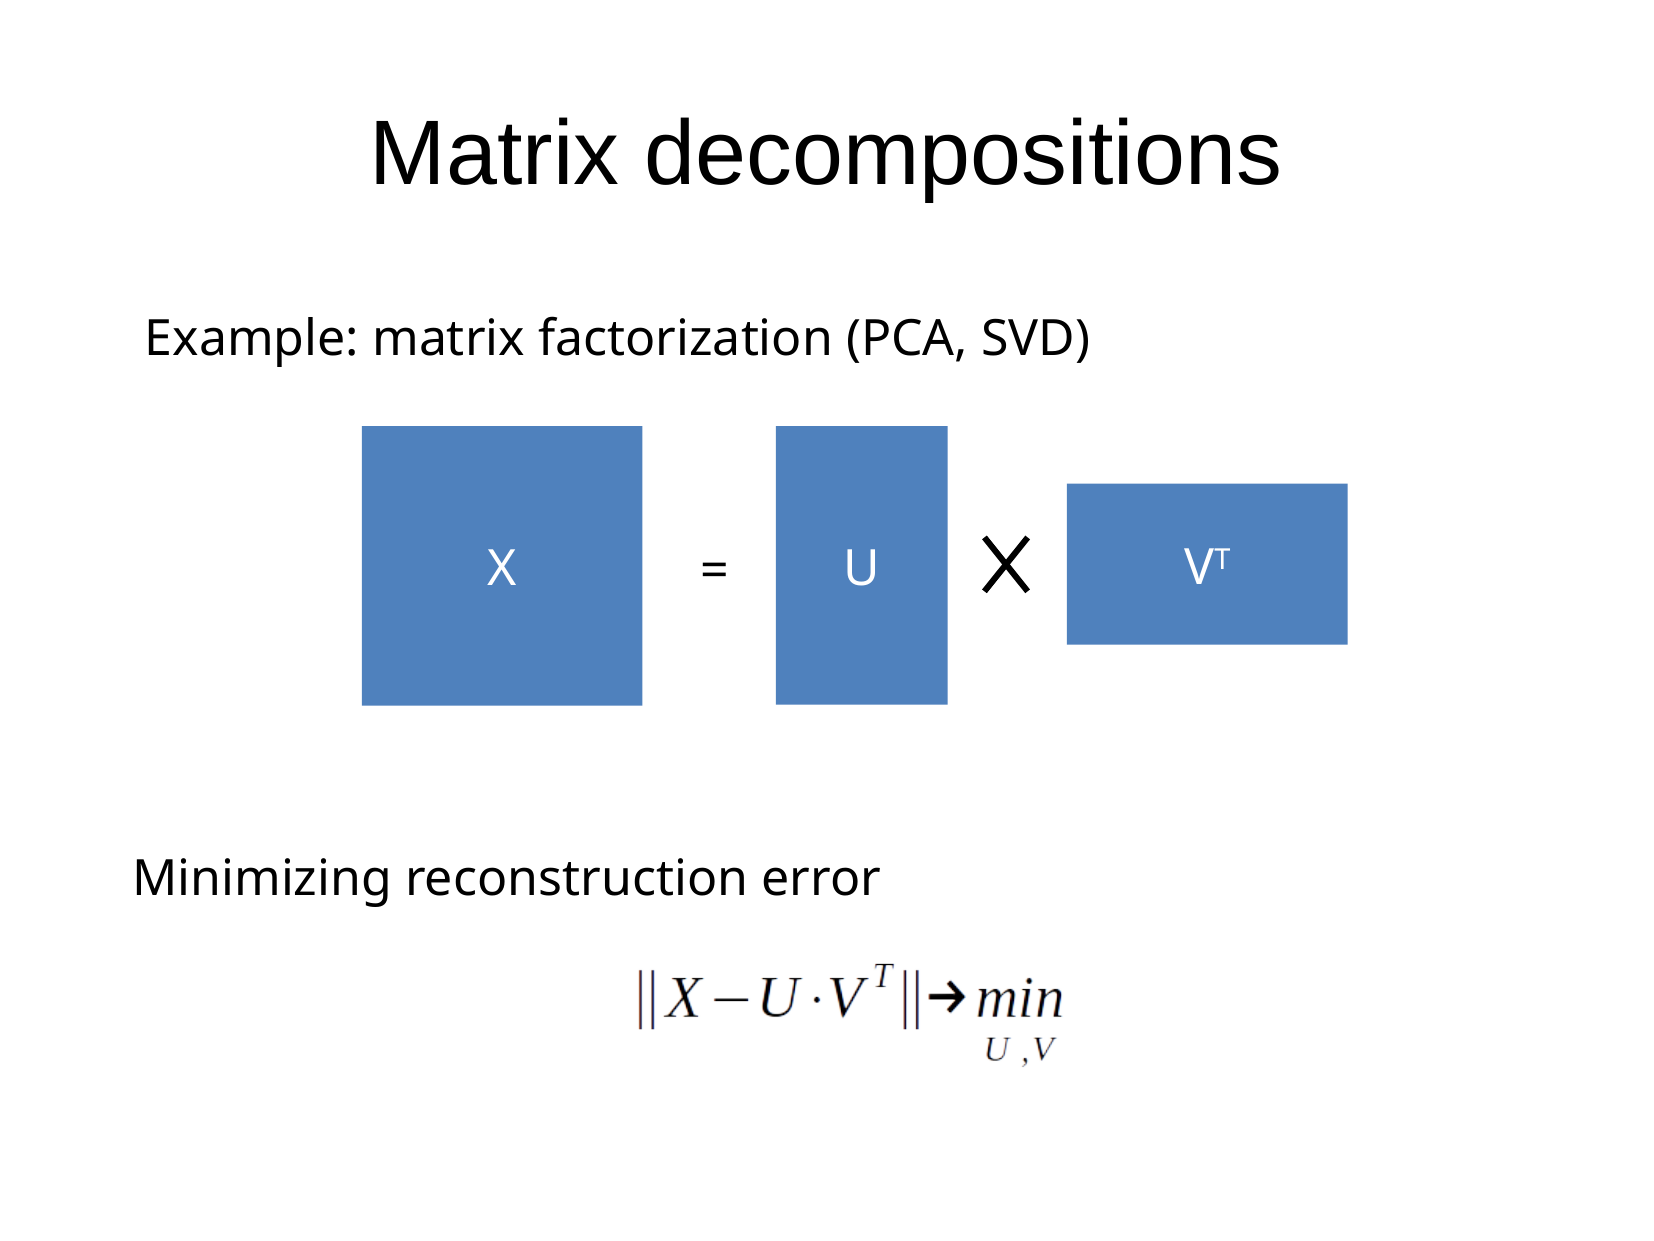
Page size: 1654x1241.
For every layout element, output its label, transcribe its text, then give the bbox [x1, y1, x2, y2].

text_box VT [1066, 483, 1348, 645]
text_box Example: matrix factorization (PCA, SVD) Minimizing reconstruction error [132, 305, 1620, 1116]
picture [614, 953, 1082, 1069]
title Matrix decompositions [82, 49, 1571, 257]
text_box X [361, 426, 643, 706]
text_box = [685, 530, 742, 605]
text_box U [775, 426, 948, 705]
